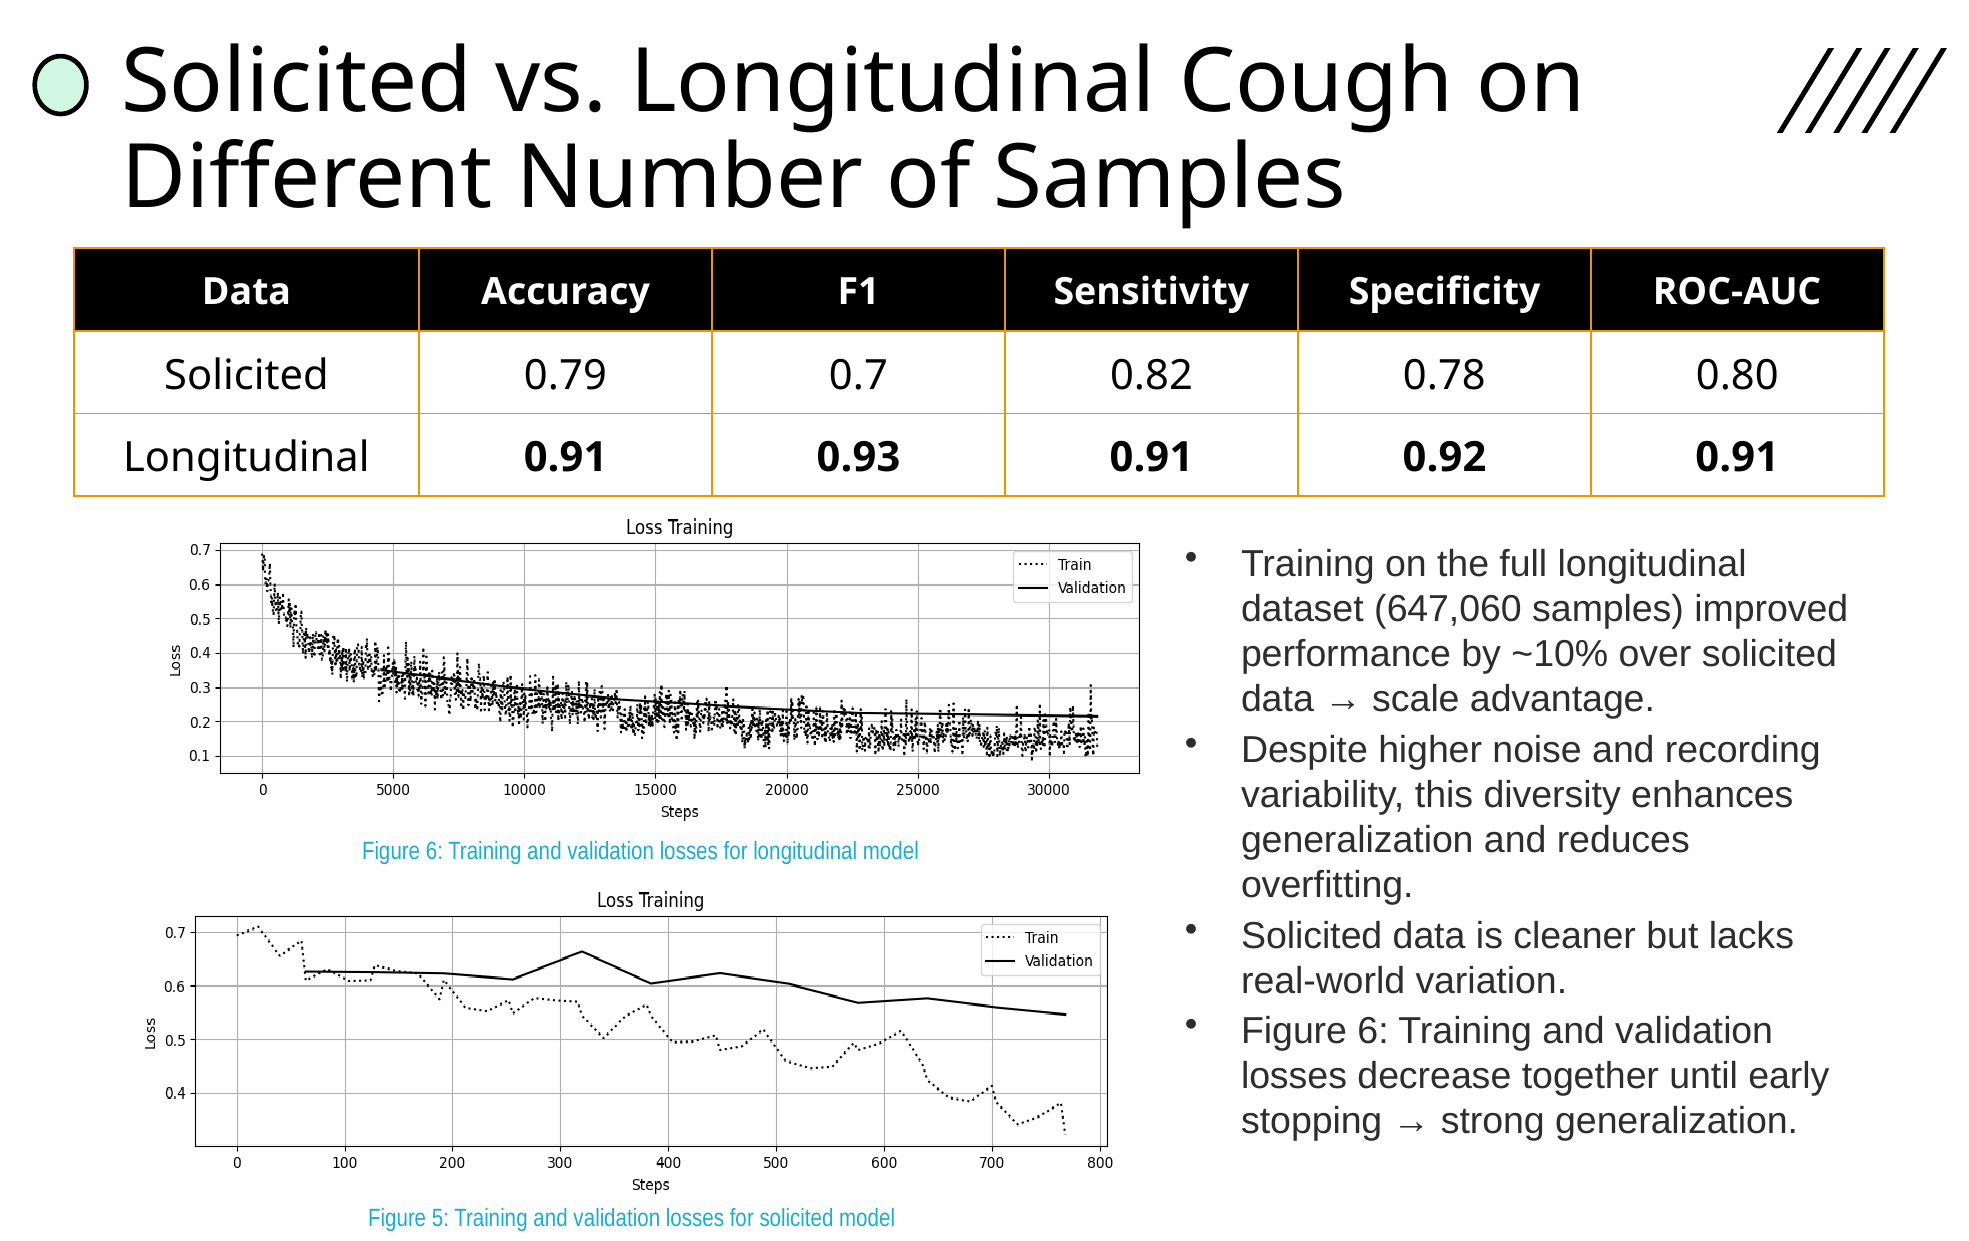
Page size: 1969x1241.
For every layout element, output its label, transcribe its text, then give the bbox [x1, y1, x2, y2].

picture [154, 502, 1153, 838]
text_box Figure 6: Training and validation losses for longitudinal model [349, 838, 970, 871]
table_cell Longitudinal [75, 414, 418, 495]
table_cell 0.92 [1299, 414, 1590, 477]
table_cell Solicited [75, 332, 418, 413]
picture [129, 875, 1128, 1211]
text_box Figure 5: Training and validation losses for solicited model [355, 1195, 1106, 1238]
table_cell 0.93 [713, 414, 1004, 495]
title Solicited vs. Longitudinal Cough on Different Number of Samples [106, 26, 1804, 236]
table_header Accuracy [420, 249, 711, 330]
table_header ROC-AUC [1592, 249, 1883, 330]
table_cell 0.7 [713, 332, 1004, 413]
table_header Data [75, 249, 418, 330]
table_cell 0.82 [1006, 332, 1297, 413]
table_cell 0.79 [420, 332, 711, 413]
table_cell 0.80 [1592, 332, 1883, 413]
table_cell 0.78 [1299, 332, 1590, 413]
table_cell 0.91 [420, 414, 711, 495]
table_header Specificity [1299, 249, 1590, 330]
table_cell 0.91 [1006, 414, 1297, 495]
table_header F1 [713, 249, 1004, 330]
text_box Training on the full longitudinal dataset (647,060 samples) improved performance by ~10% over solicited data → scale advantage. Despite higher noise and recording variability, this diversity enhances generalization and reduces overfitting. Solicited data is cleaner but lacks real-world variation. Figure 6: Training and validation losses decrease together until early stopping → strong generalization. [1123, 477, 1916, 1204]
table_header Sensitivity [1006, 249, 1297, 330]
table_cell 0.91 [1592, 414, 1883, 477]
